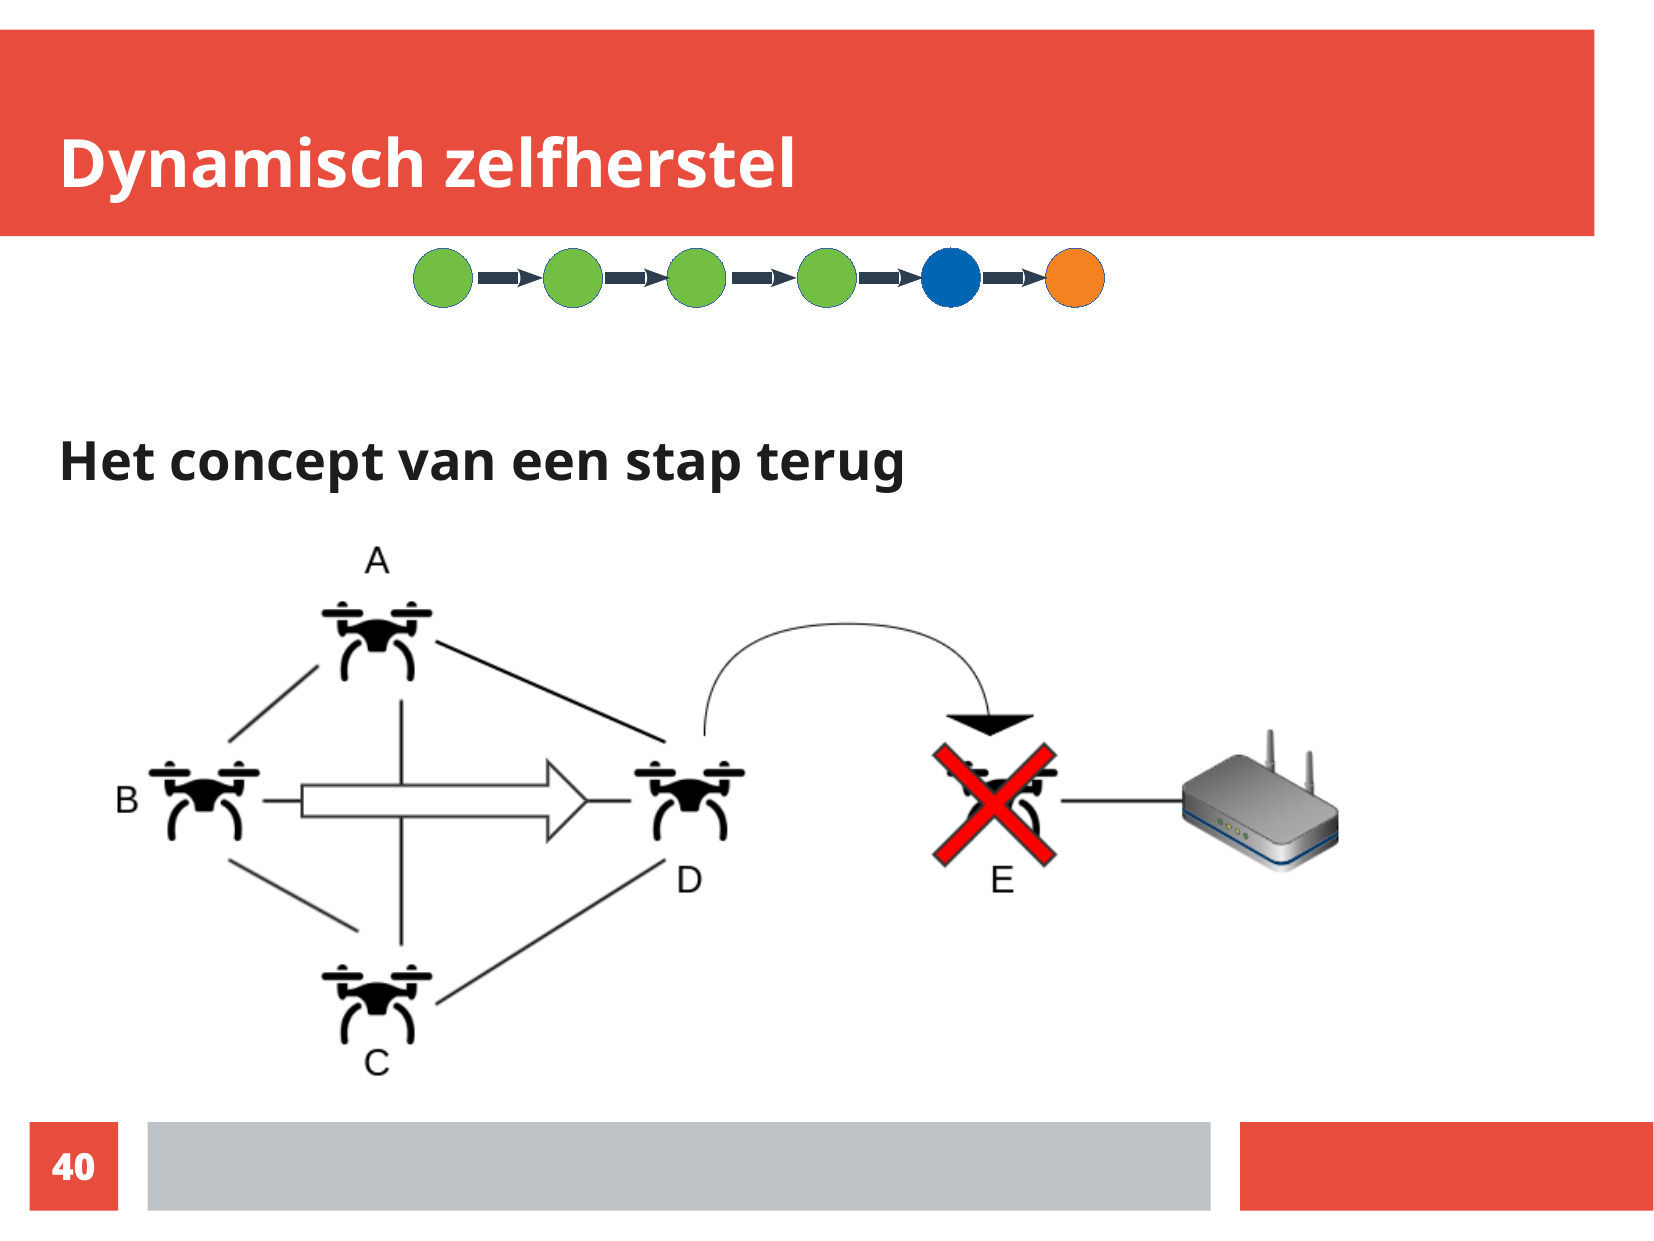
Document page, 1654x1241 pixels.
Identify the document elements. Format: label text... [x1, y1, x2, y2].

list Het concept van een stap terug [59, 324, 1565, 1093]
text_box [543, 248, 603, 308]
text_box [797, 248, 857, 308]
text_box [413, 248, 473, 308]
title Dynamisch zelfherstel [59, 59, 1595, 207]
text_box [1045, 248, 1105, 308]
text_box [666, 248, 726, 308]
text_box [921, 247, 981, 308]
picture [10, 525, 1370, 1115]
